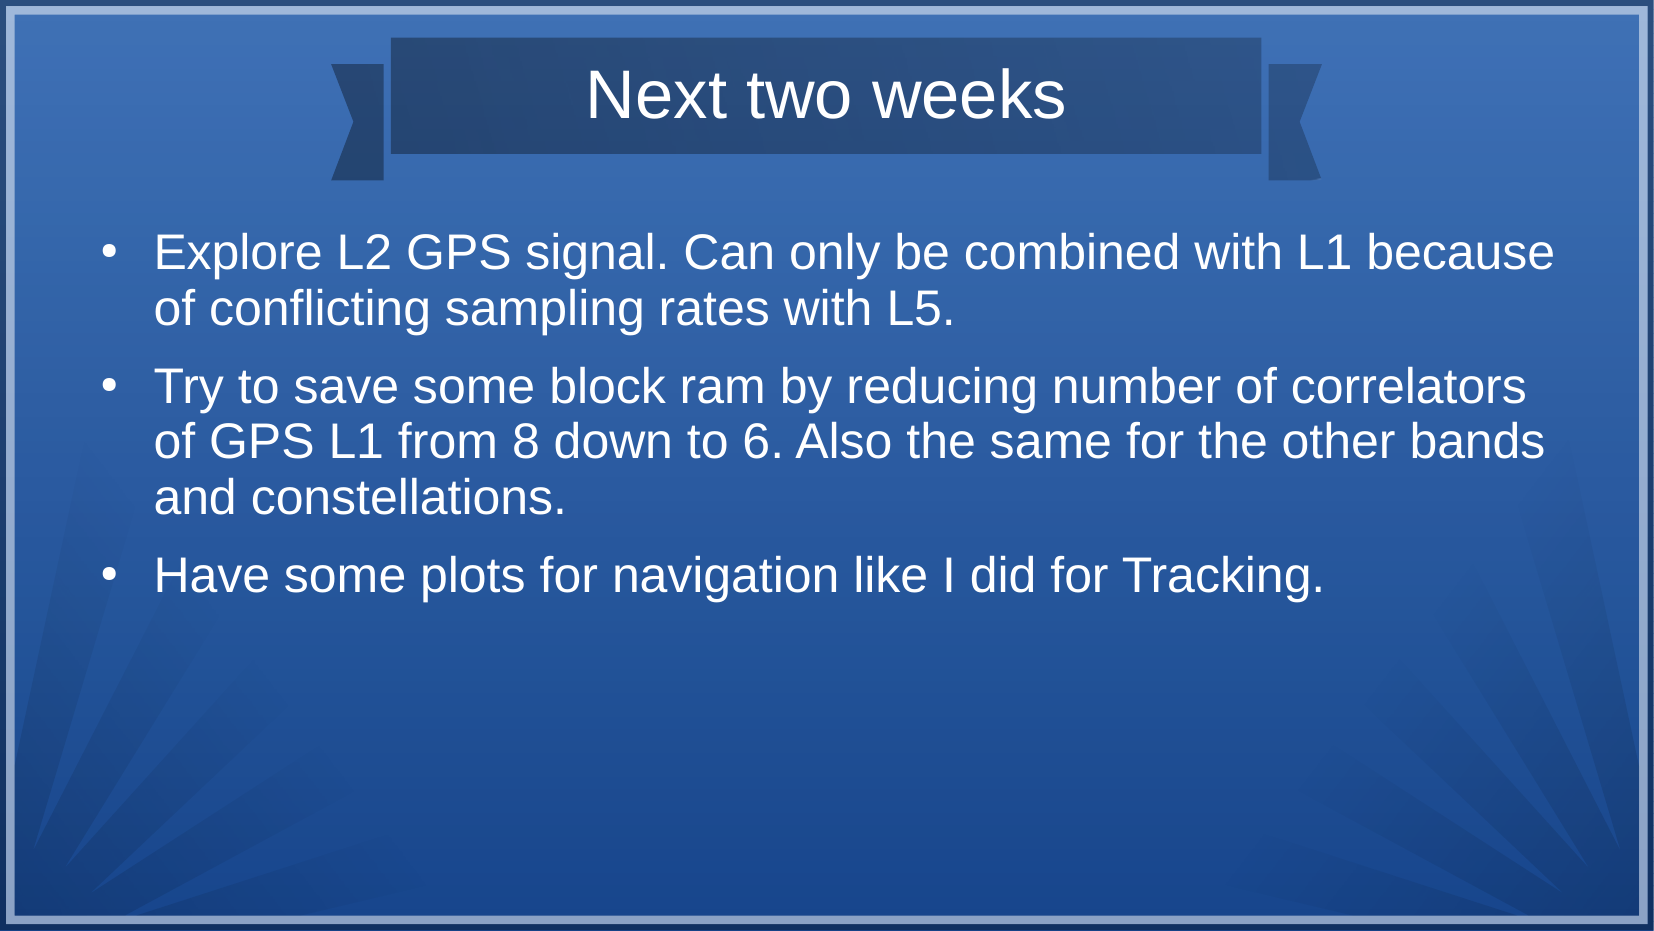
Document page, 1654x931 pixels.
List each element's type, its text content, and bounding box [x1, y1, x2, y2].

list Explore L2 GPS signal. Can only be combined with L1 because of conflicting sampling rates with L5. Try to save some block ram by reducing number of correlators of GPS L1 from 8 down to 6. Also the same for the other bands and constellations. Have some plots for navigation like I did for Tracking. [82, 224, 1571, 848]
title Next two weeks [389, 35, 1264, 154]
